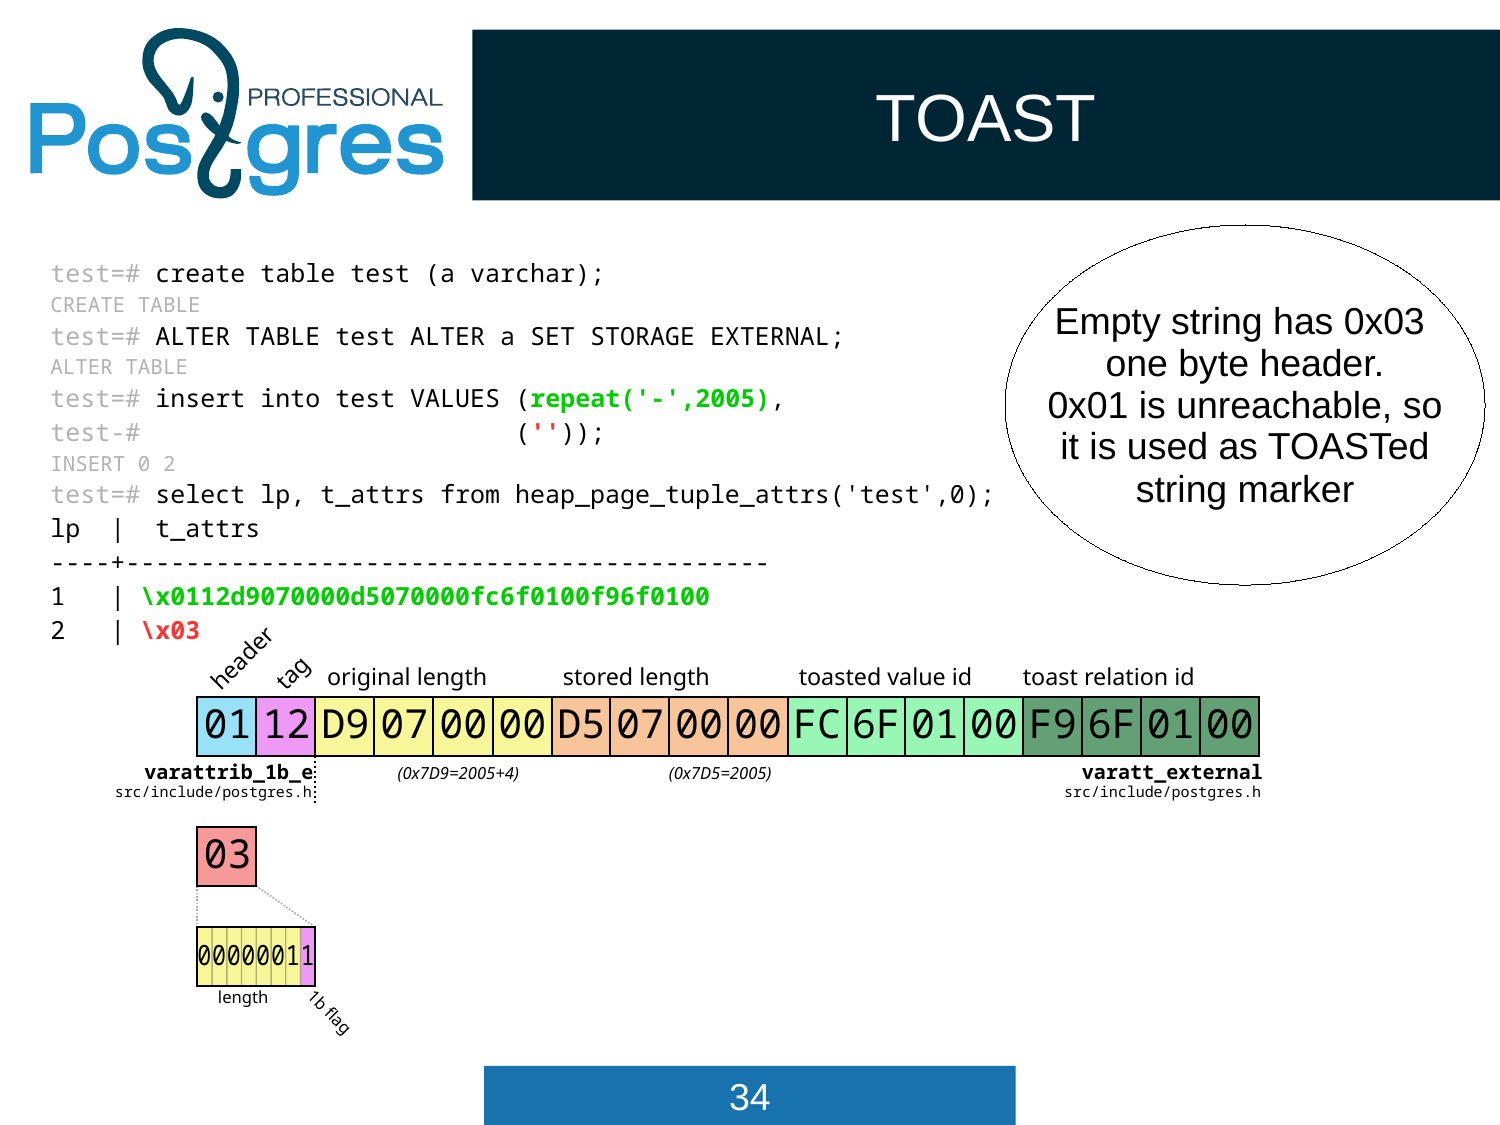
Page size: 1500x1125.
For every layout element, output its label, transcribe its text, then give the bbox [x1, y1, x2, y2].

picture [877, 96, 914, 140]
picture [919, 95, 963, 141]
picture [0, 0, 1366, 1076]
picture [1015, 95, 1052, 141]
picture [1057, 96, 1094, 140]
text_box Empty string has 0x03 one byte header. 0x01 is unreachable, so it is used as TOASTed string marker [1005, 224, 1486, 586]
title TOAST [1366, 29, 1500, 201]
picture [969, 96, 1010, 140]
